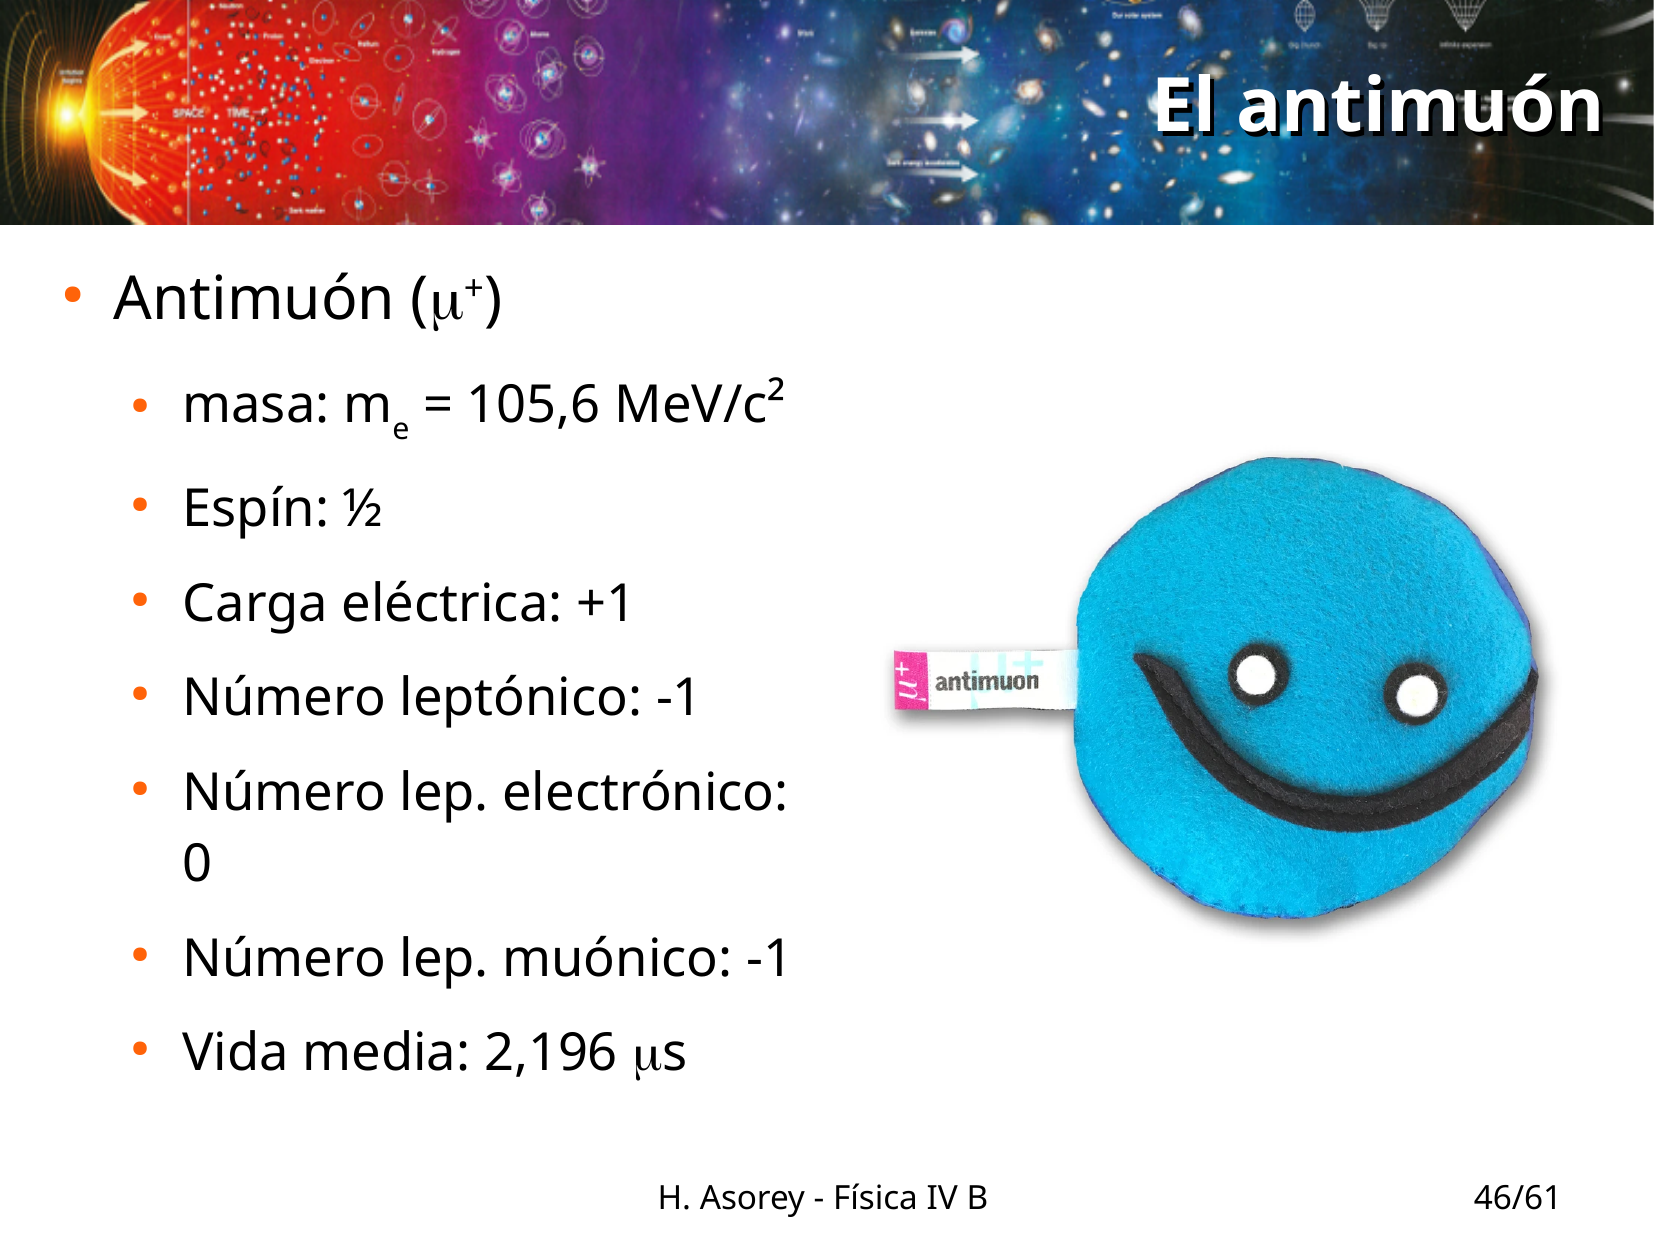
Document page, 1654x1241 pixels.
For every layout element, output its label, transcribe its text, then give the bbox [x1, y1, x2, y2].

title El antimuón [45, 15, 1606, 191]
picture [0, 0, 1654, 225]
picture [844, 399, 1606, 1011]
list Antimuón (m+) masa: me = 105,6 MeV/c² Espín: ½ Carga eléctrica: +1 Número leptónico: -1 Número lep. electrónico: 0 Número lep. muónico: -1 Vida media: 2,196 ms [45, 255, 807, 1156]
